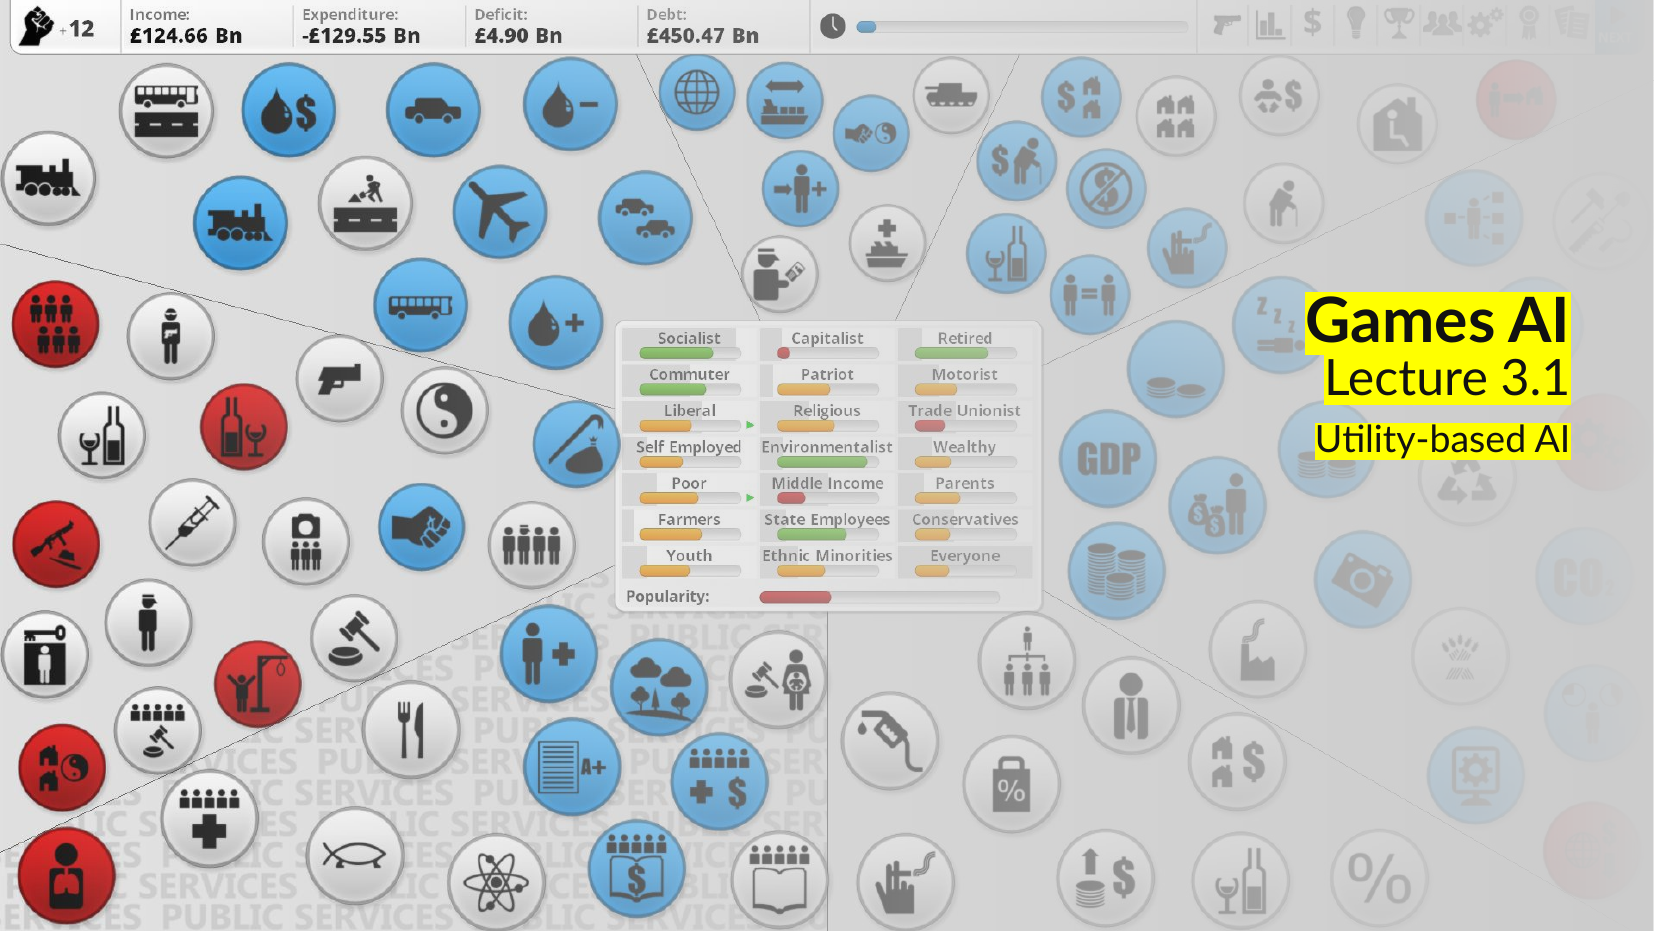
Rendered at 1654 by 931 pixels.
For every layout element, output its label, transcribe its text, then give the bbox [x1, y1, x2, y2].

subtitle Games AI Lecture 3.1 Utility-based AI [82, 123, 1571, 741]
text_box [0, 0, 1654, 931]
